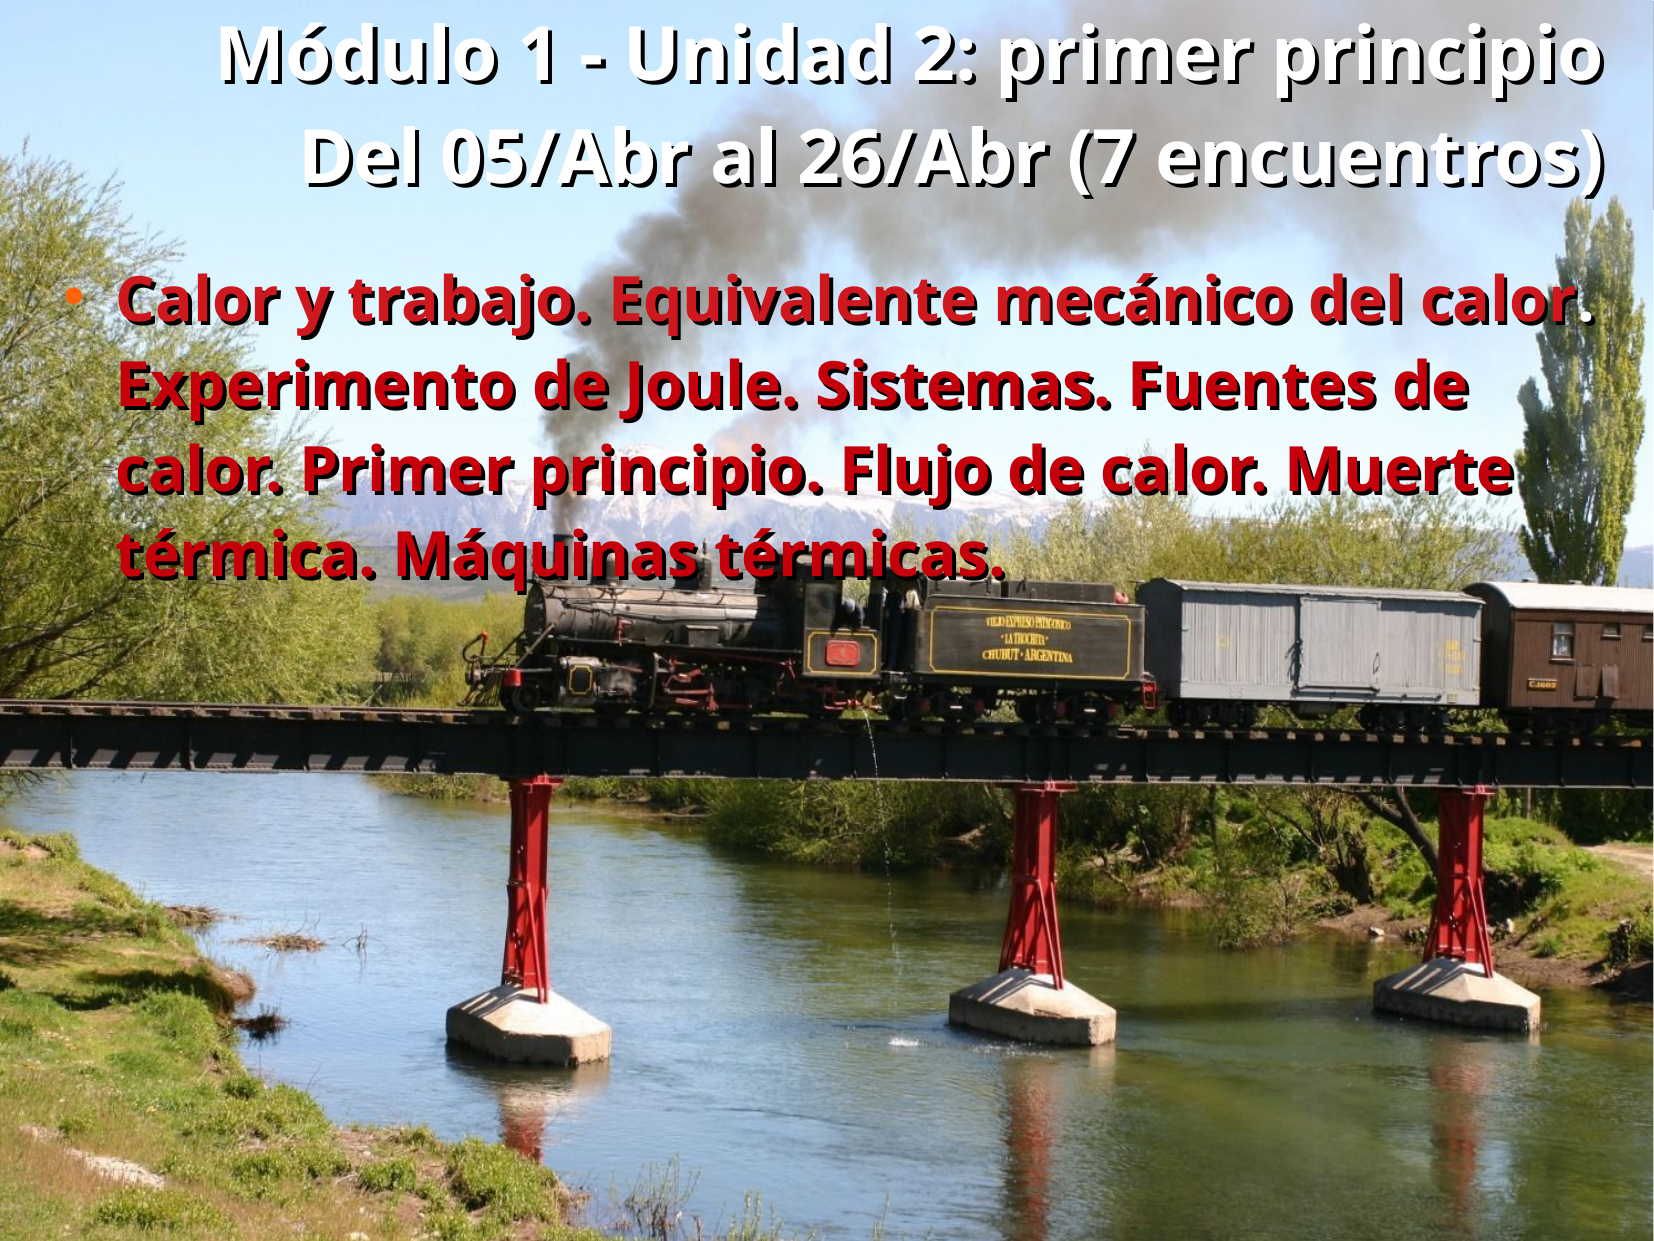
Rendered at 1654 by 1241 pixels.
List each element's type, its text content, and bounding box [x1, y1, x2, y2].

picture [0, 0, 1654, 1241]
list Calor y trabajo. Equivalente mecánico del calor. Experimento de Joule. Sistemas. Fuentes de calor. Primer principio. Flujo de calor. Muerte térmica. Máquinas térmicas. [45, 255, 1606, 1156]
title Módulo 1 - Unidad 2: primer principio Del 05/Abr al 26/Abr (7 encuentros) [45, 11, 1606, 195]
